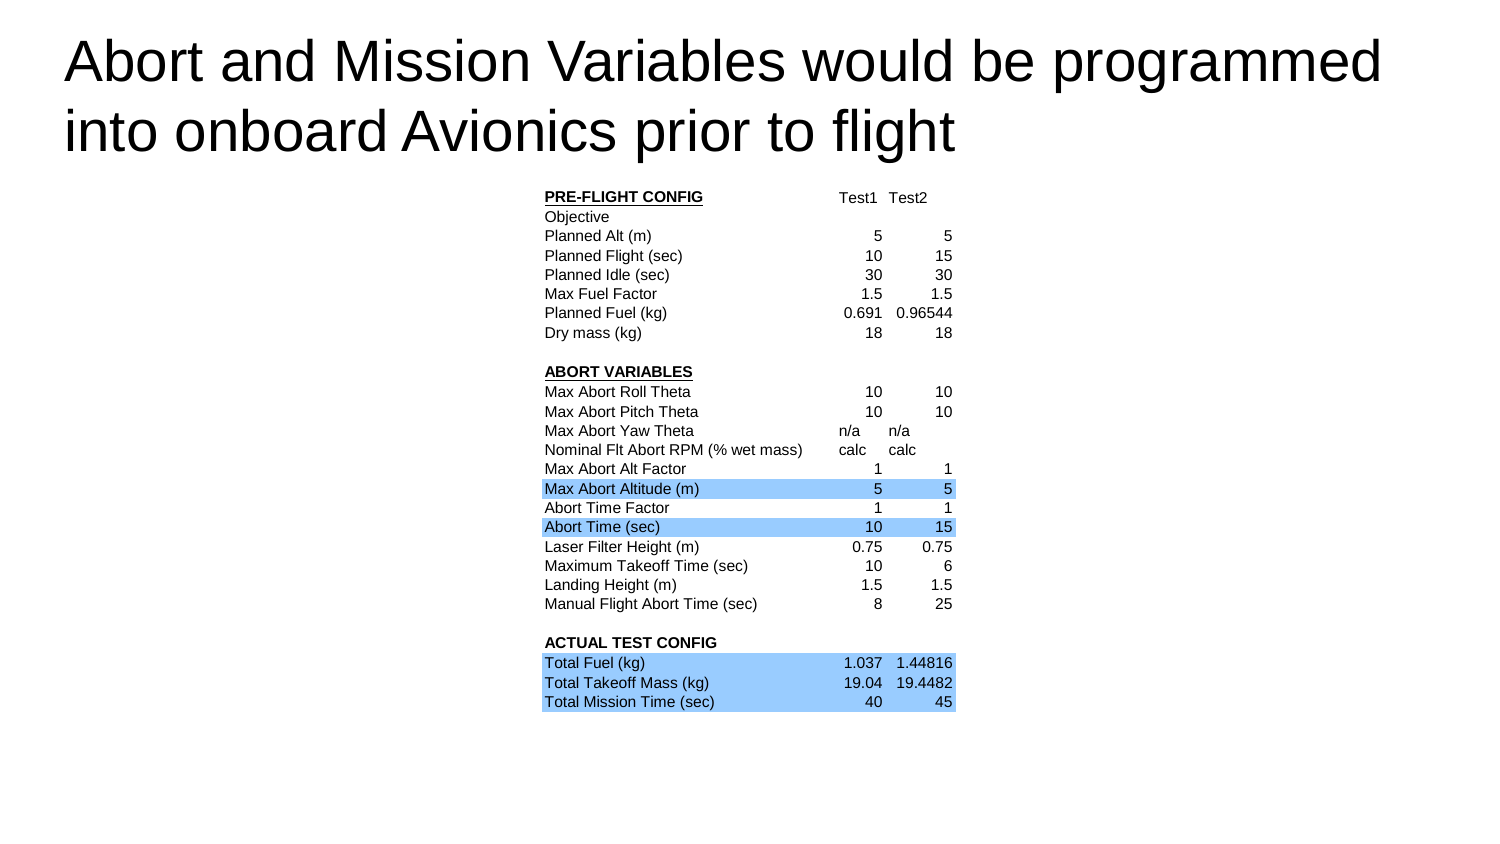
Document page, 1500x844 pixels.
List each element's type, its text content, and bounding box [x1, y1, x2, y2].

title Abort and Mission Variables would be programmed into onboard Avionics prior to flight [49, 8, 1448, 131]
picture [540, 187, 957, 713]
